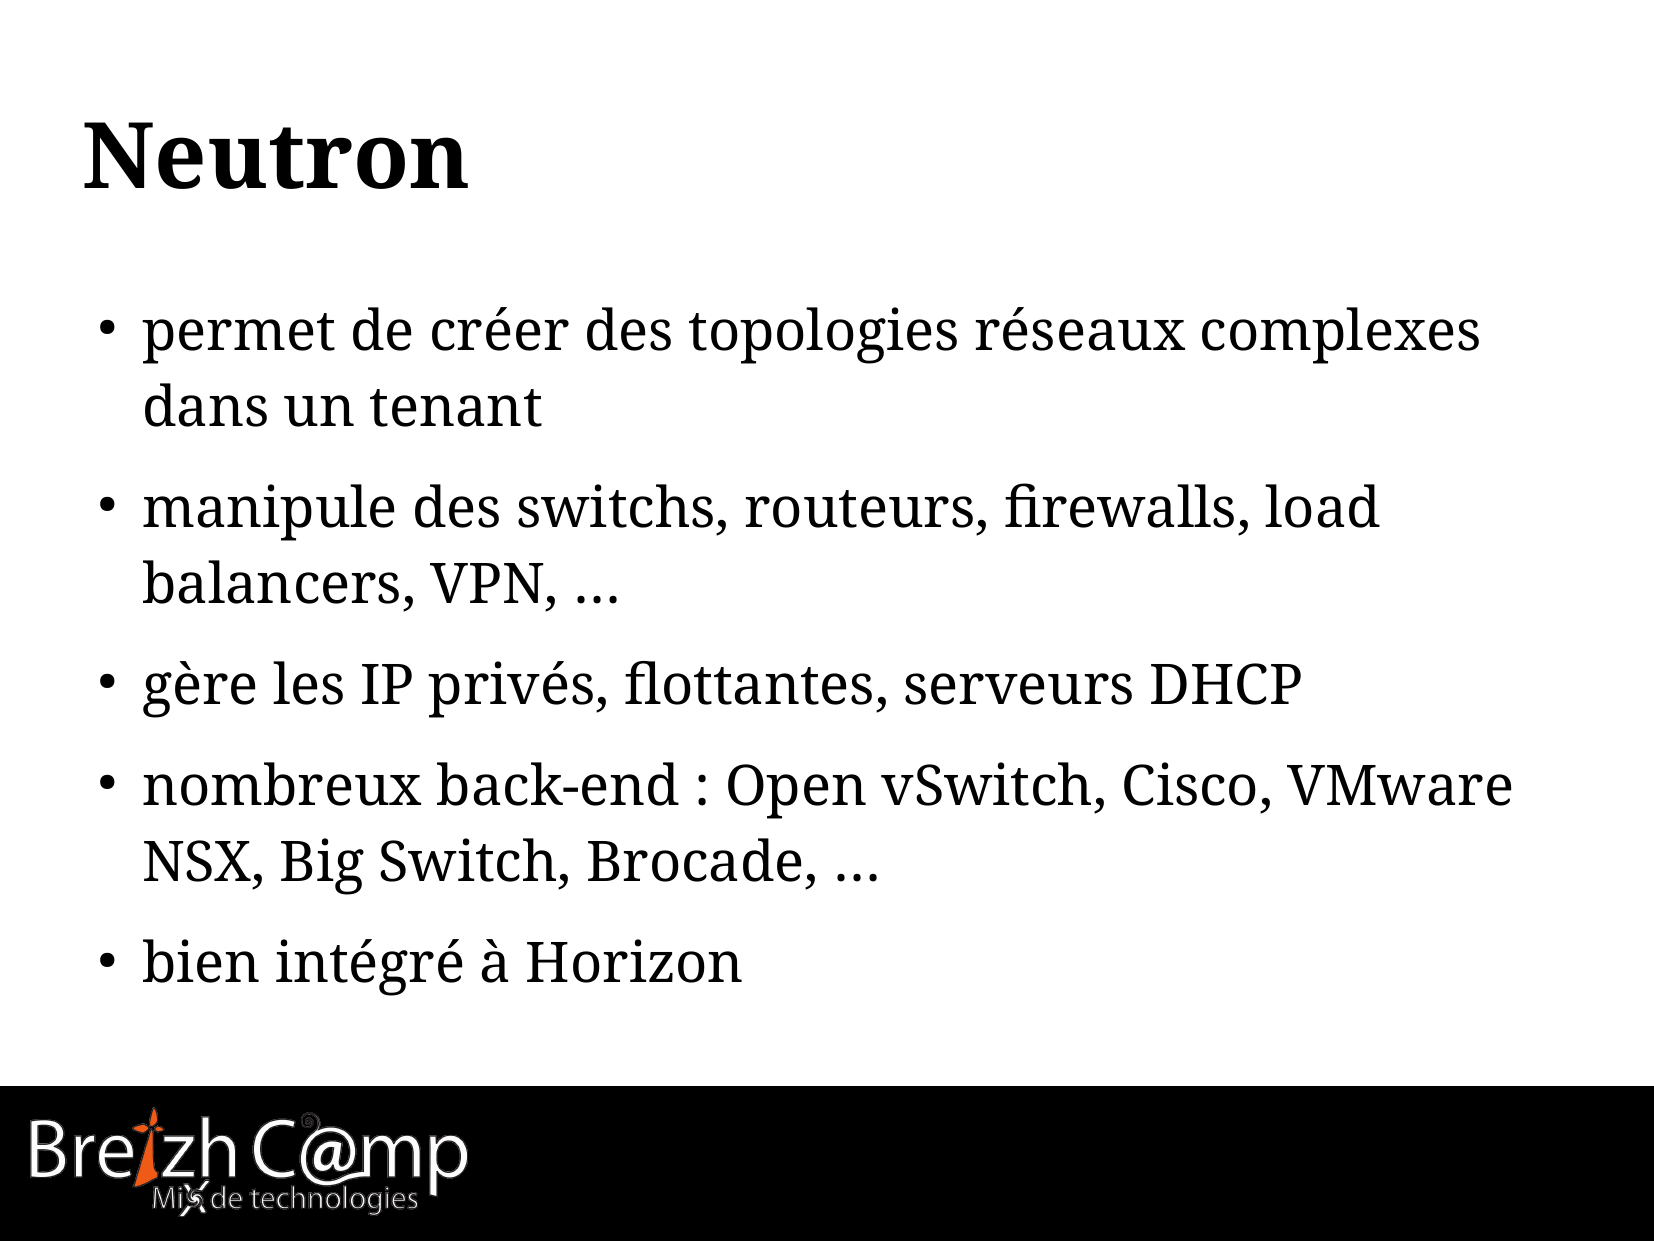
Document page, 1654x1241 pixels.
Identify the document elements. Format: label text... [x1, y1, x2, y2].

list permet de créer des topologies réseaux complexes dans un tenant manipule des switchs, routeurs, firewalls, load balancers, VPN, … gère les IP privés, flottantes, serveurs DHCP nombreux back-end : Open vSwitch, Cisco, VMware NSX, Big Switch, Brocade, … bien intégré à Horizon [82, 290, 1538, 1010]
picture [30, 1107, 468, 1217]
title Neutron [82, 49, 1571, 257]
